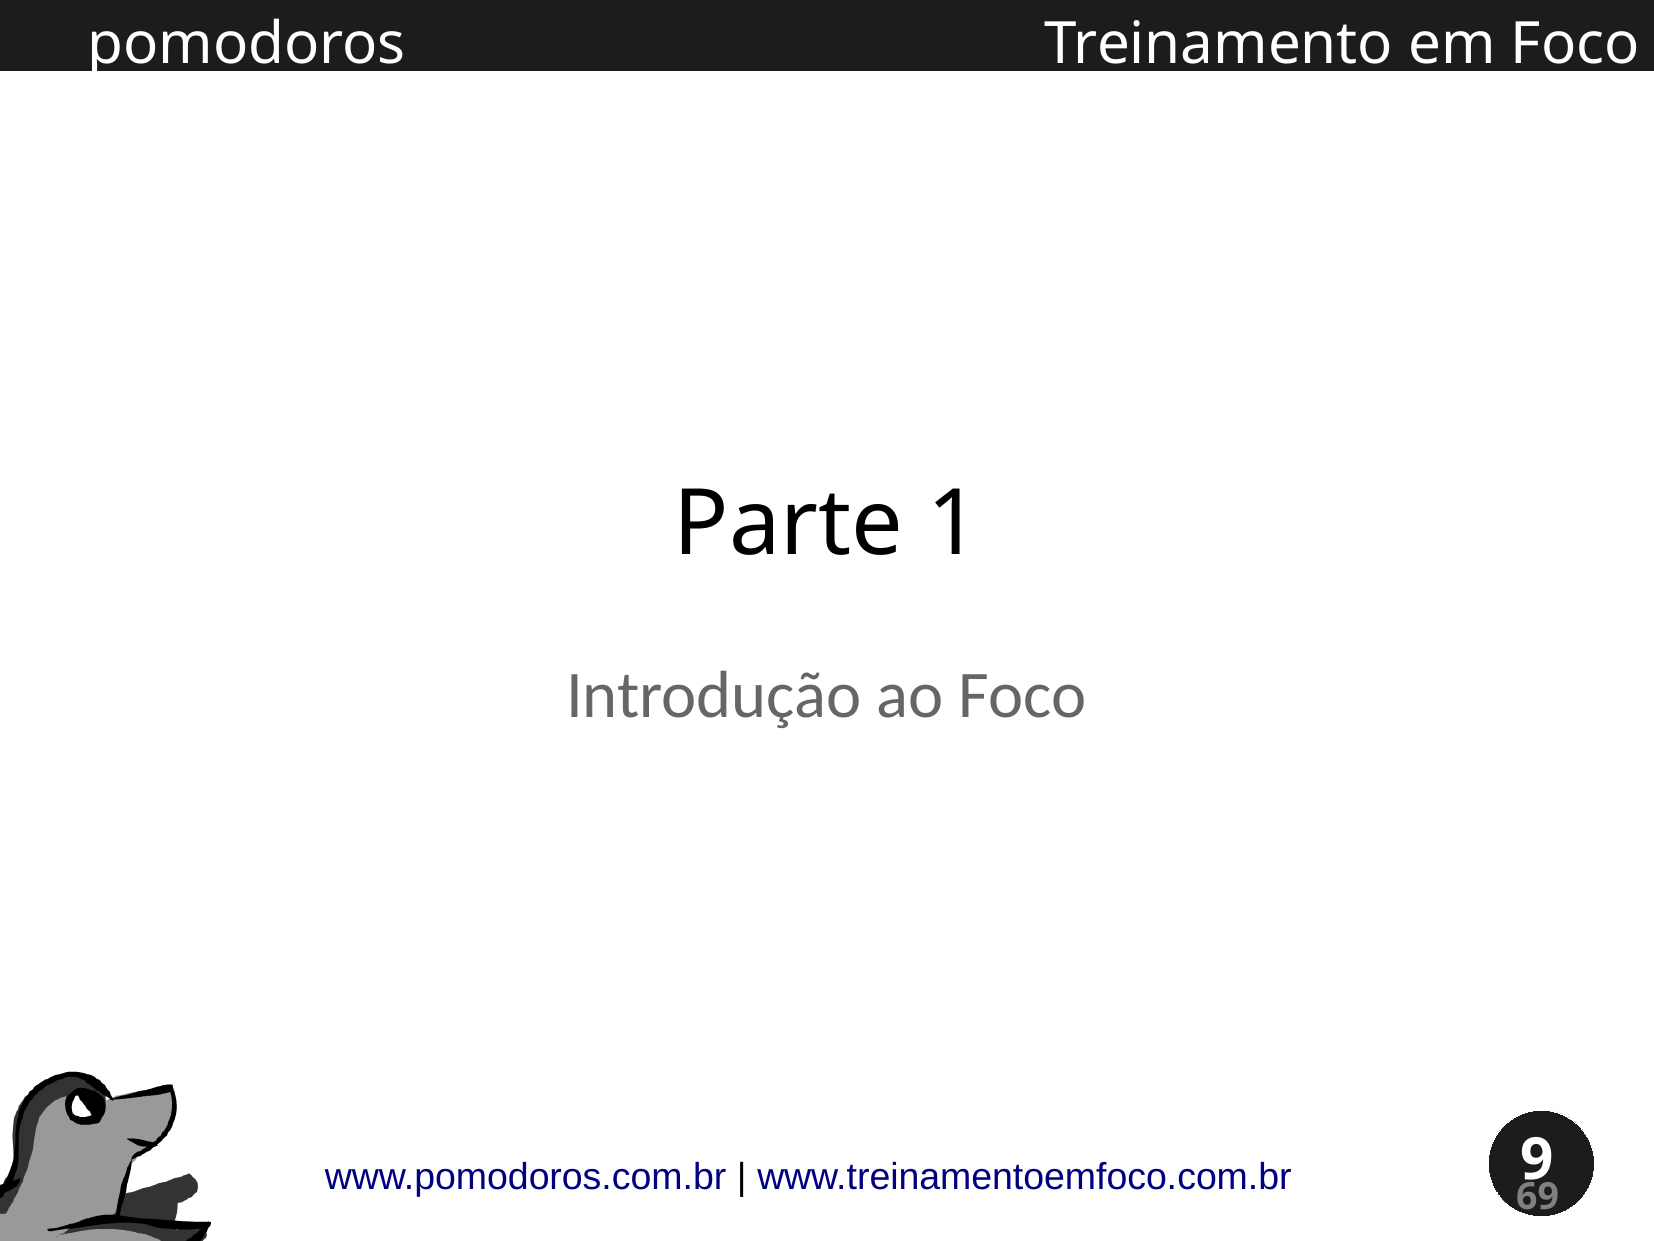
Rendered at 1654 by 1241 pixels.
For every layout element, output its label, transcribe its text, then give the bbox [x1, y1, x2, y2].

picture [0, 1003, 249, 1241]
text_box Introdução ao Foco [248, 643, 1406, 961]
text_box Parte 1 [124, 385, 1530, 651]
